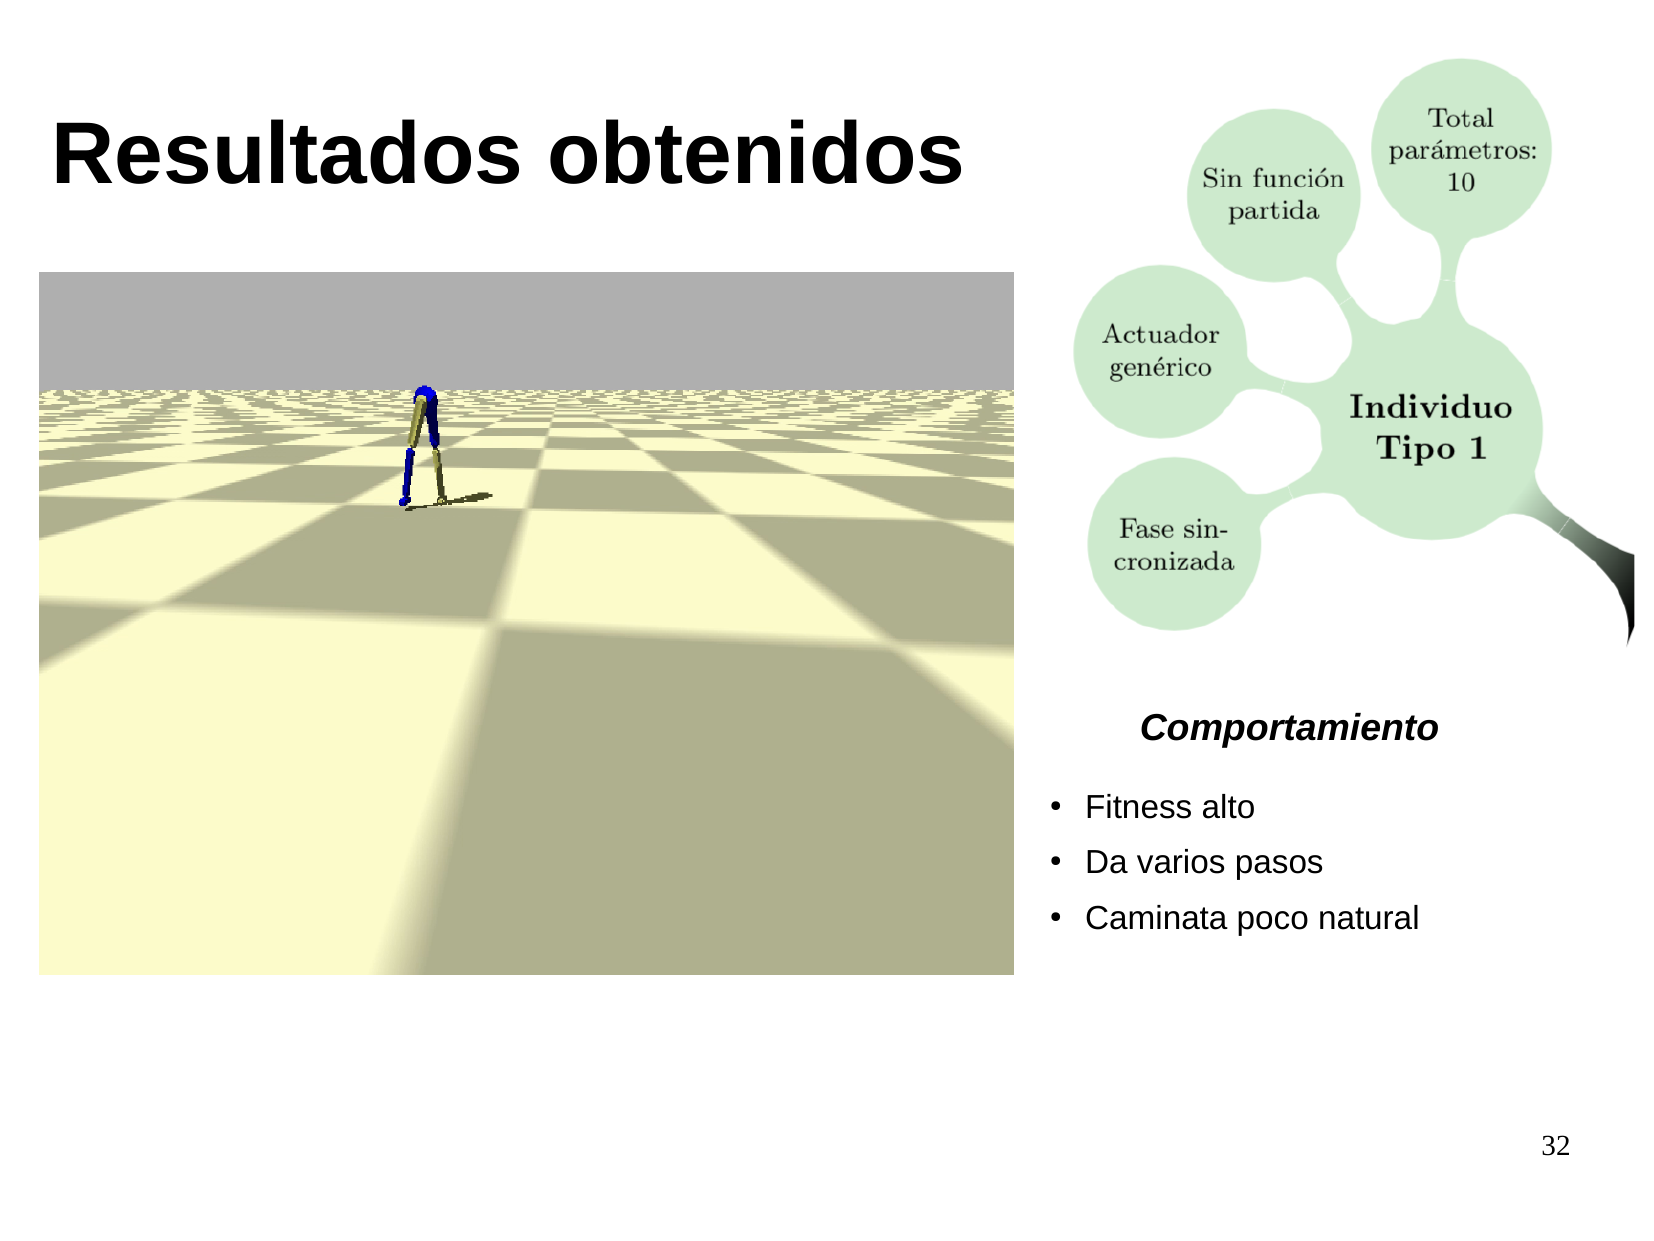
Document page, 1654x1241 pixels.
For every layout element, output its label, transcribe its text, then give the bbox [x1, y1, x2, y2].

picture [1034, 41, 1635, 648]
text_box Fitness alto Da varios pasos Caminata poco natural [1035, 762, 1486, 927]
text_box [39, 271, 1246, 1006]
text_box Comportamiento [1125, 698, 1531, 756]
title Resultados obtenidos [17, 49, 1001, 257]
